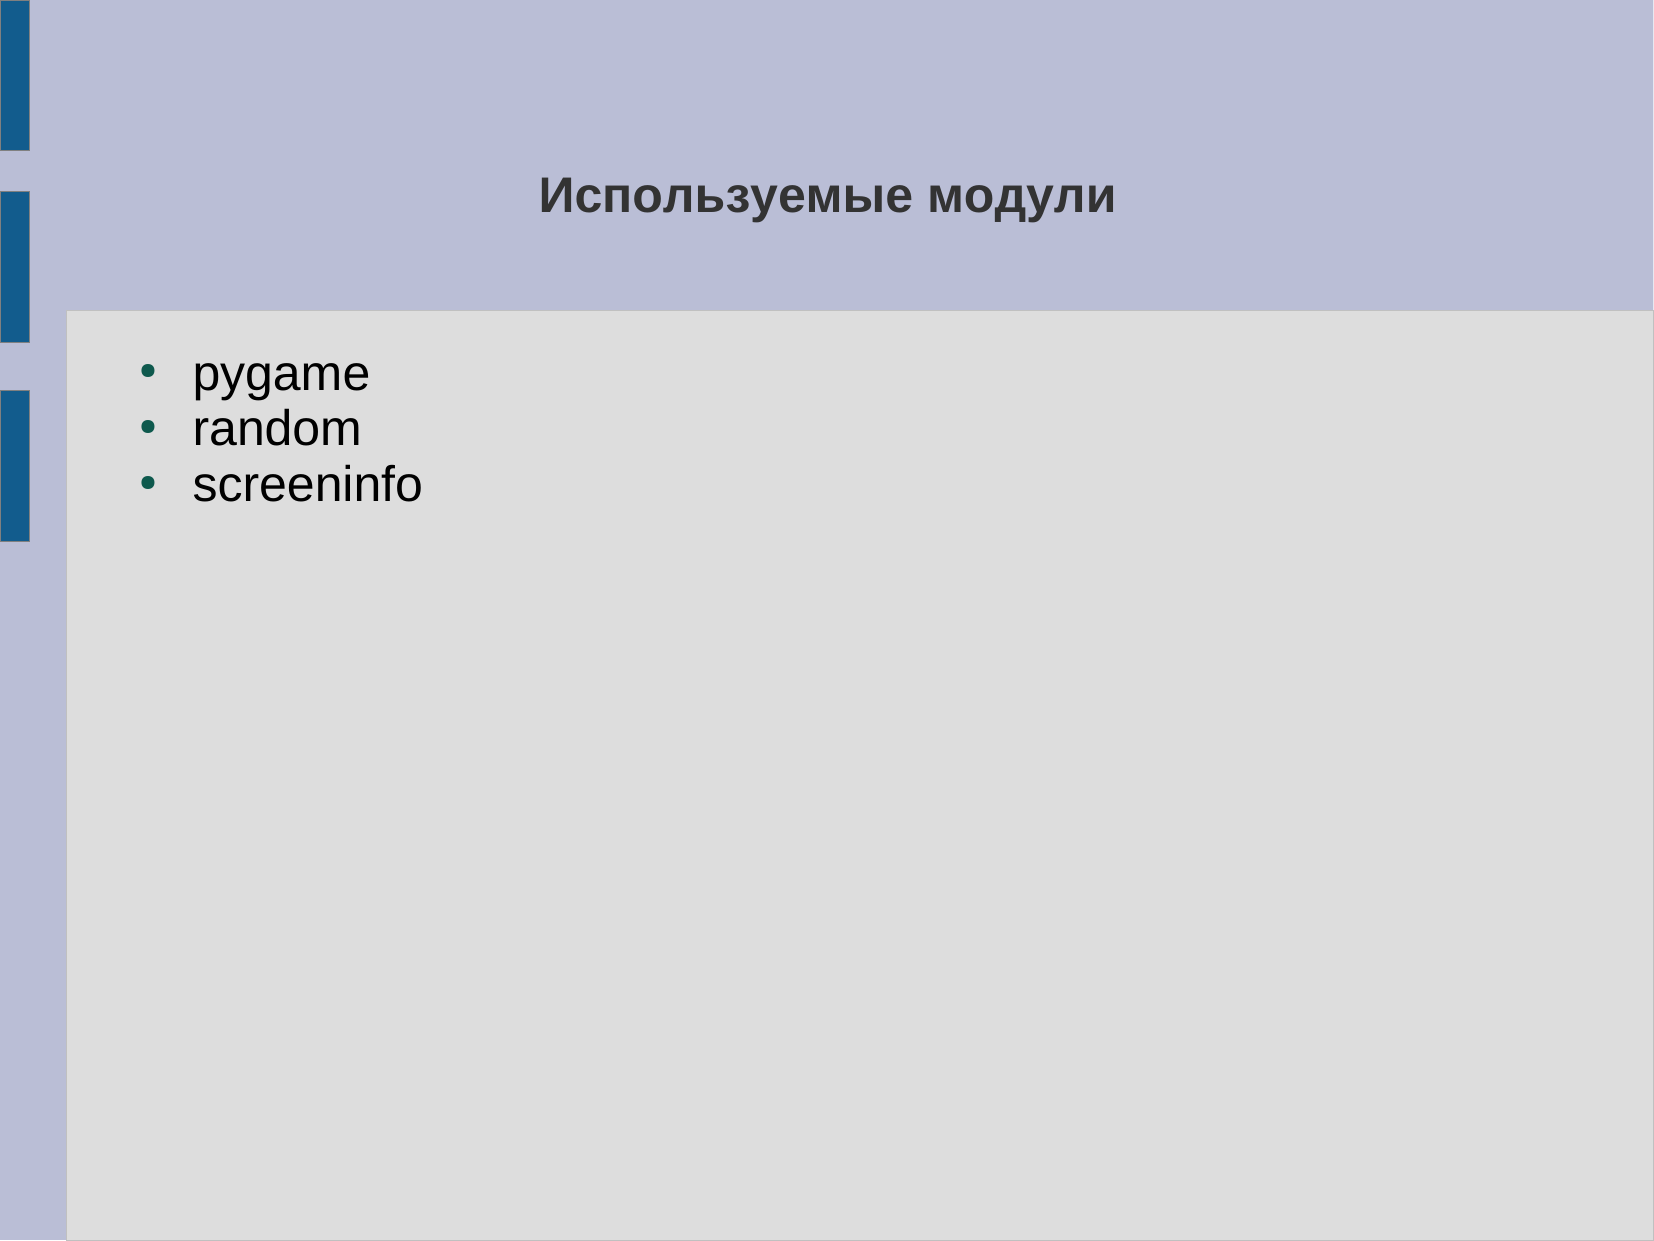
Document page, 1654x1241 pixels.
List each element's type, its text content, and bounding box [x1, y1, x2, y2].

list pygame random screeninfo [121, 344, 1534, 1127]
title Используемые модули [121, 91, 1534, 299]
